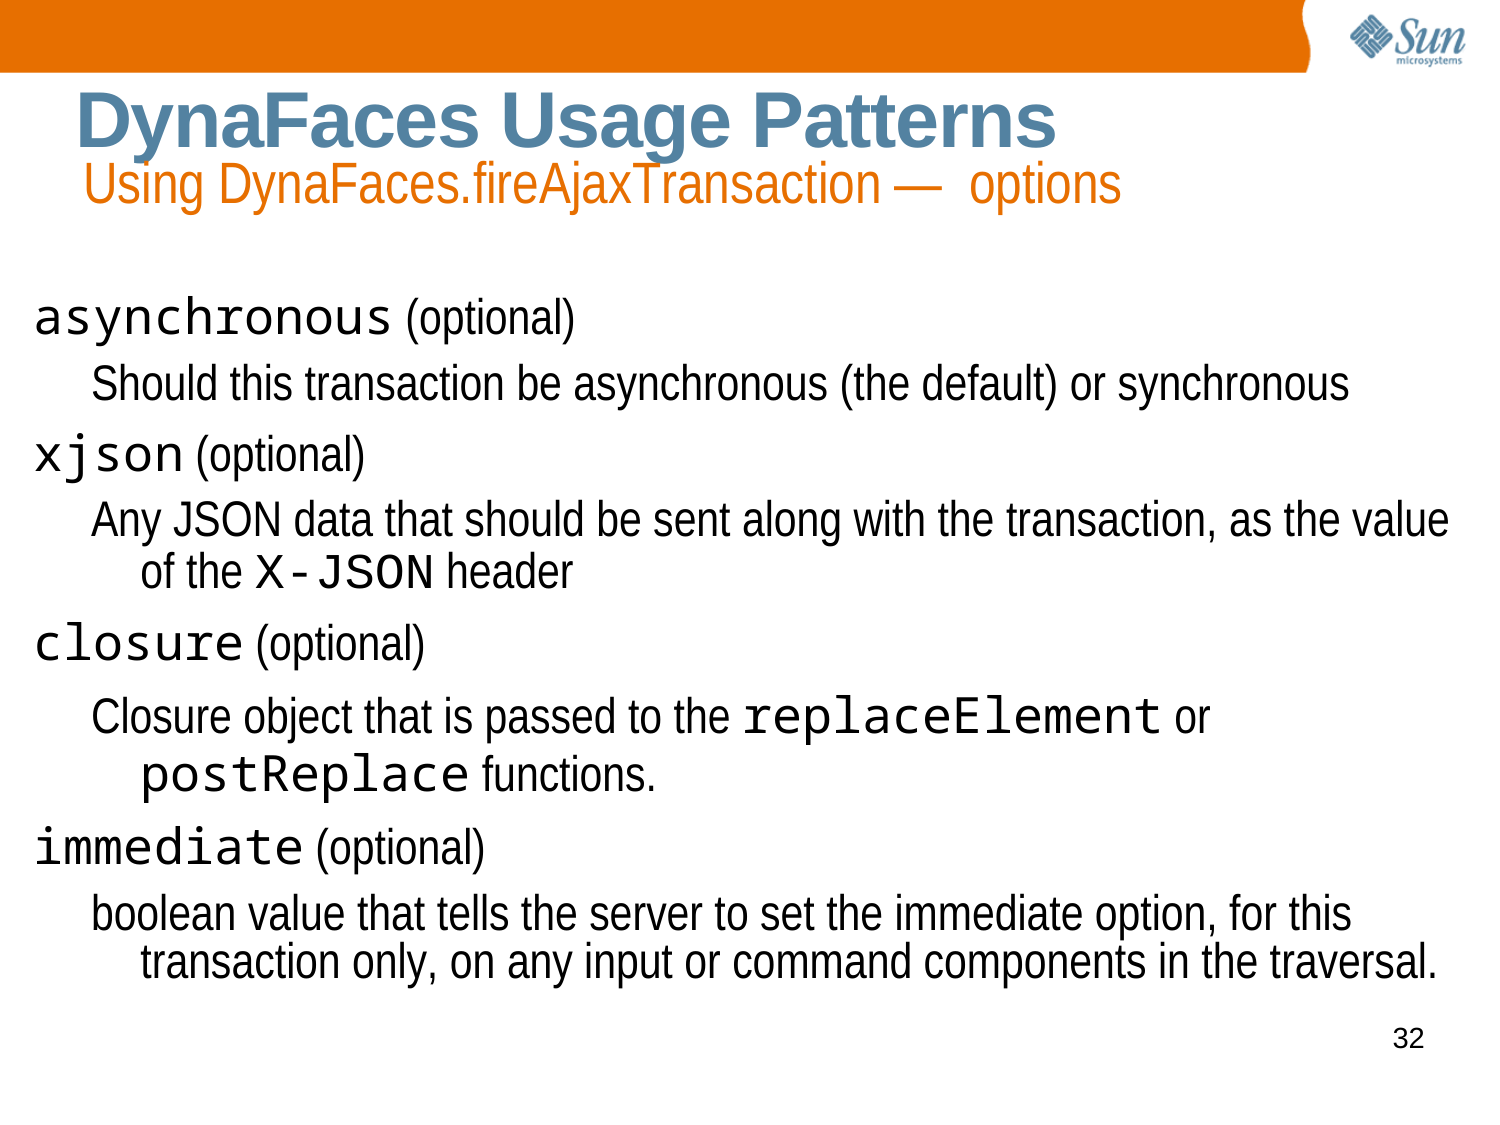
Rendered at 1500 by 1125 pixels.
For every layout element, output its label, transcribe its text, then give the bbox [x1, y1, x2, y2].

text_box asynchronous (optional) Should this transaction be asynchronous (the default) or synchronous xjson (optional) Any JSON data that should be sent along with the transaction, as the value of the X-JSON header closure (optional) Closure object that is passed to the replaceElement or postReplace functions. immediate (optional) boolean value that tells the server to set the immediate option, for this transaction only, on any input or command components in the traversal. [14, 288, 1488, 955]
text_box Using DynaFaces.fireAjaxTransaction — options [83, 157, 1351, 225]
title DynaFaces Usage Patterns [75, 83, 1437, 188]
picture [0, 0, 1500, 75]
